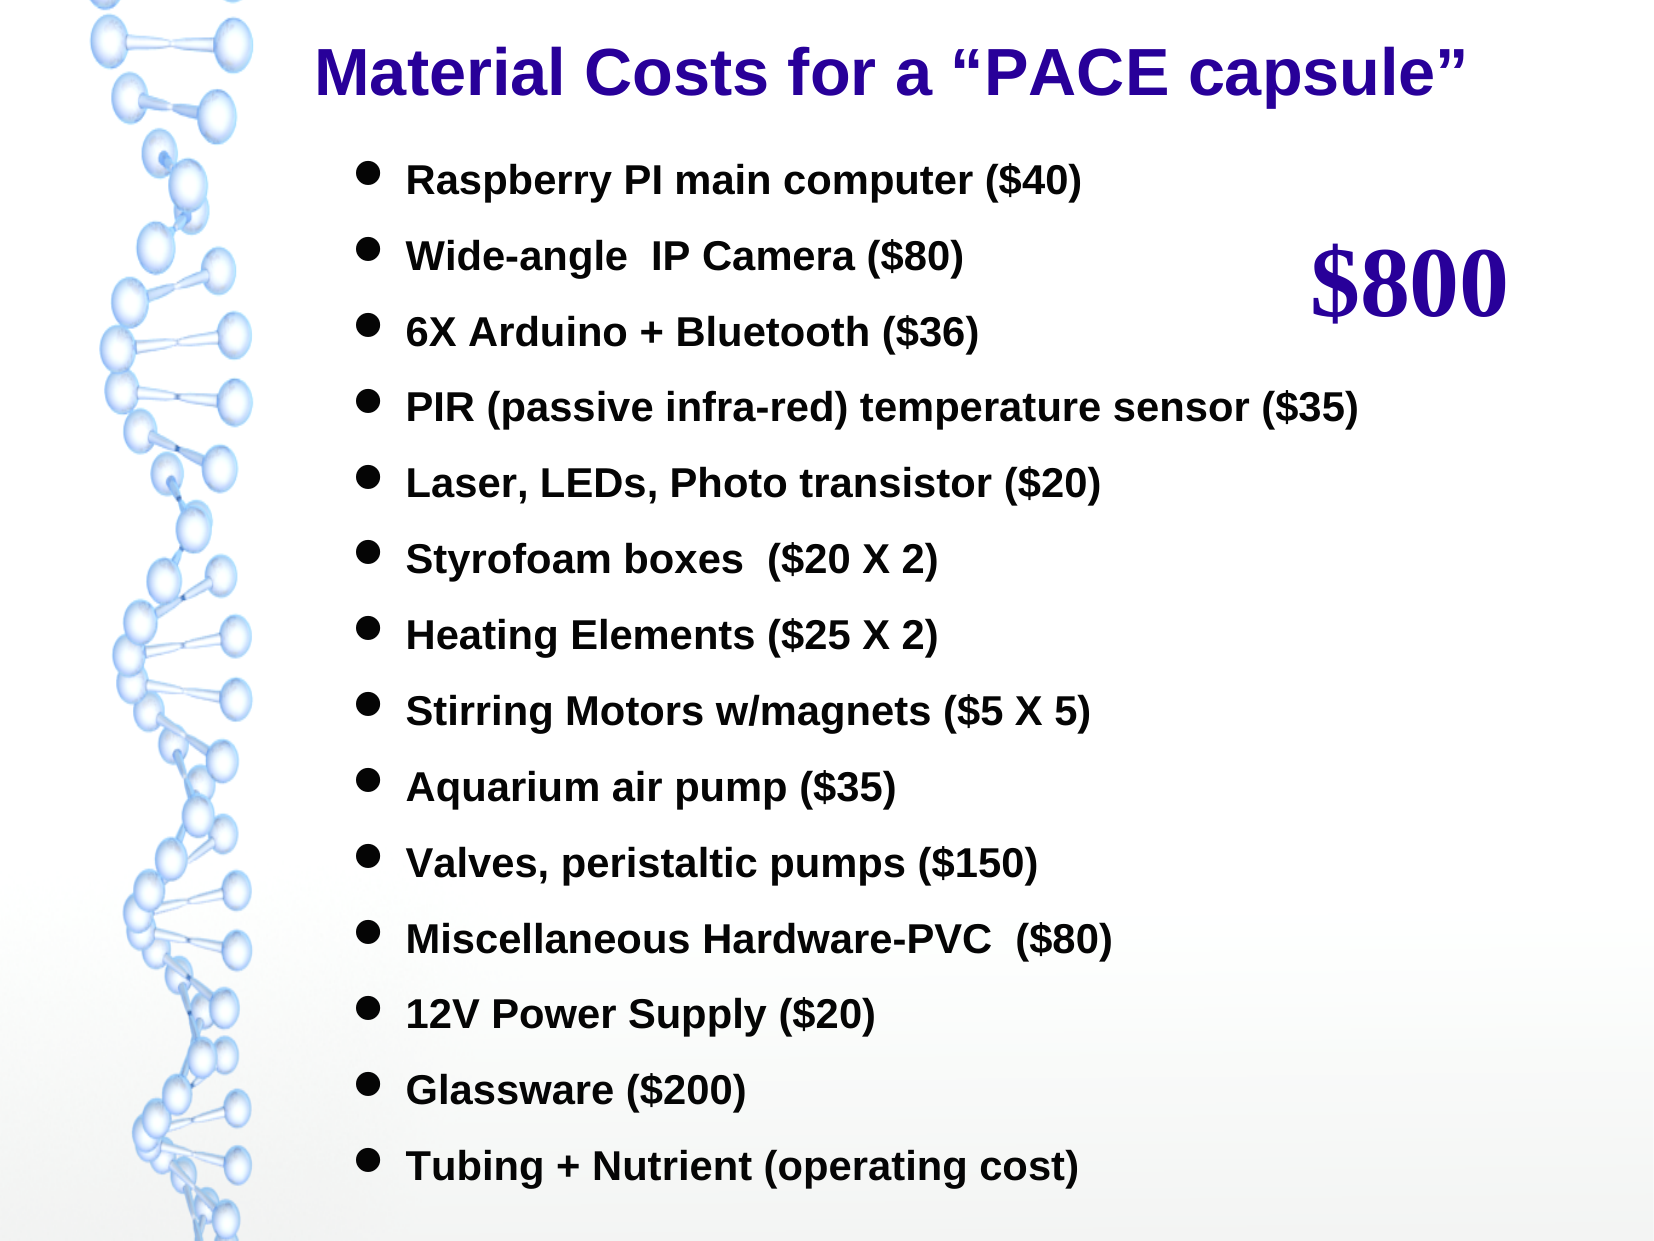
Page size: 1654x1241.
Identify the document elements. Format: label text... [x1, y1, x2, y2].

text_box $800 [1229, 202, 1591, 360]
text_box Raspberry PI main computer ($40) Wide-angle IP Camera ($80) 6X Arduino + Bluetooth ($36) PIR (passive infra-red) temperature sensor ($35) Laser, LEDs, Photo transistor ($20) Styrofoam boxes ($20 X 2) Heating Elements ($25 X 2) Stirring Motors w/magnets ($5 X 5) Aquarium air pump ($35) Valves, peristaltic pumps ($150) Miscellaneous Hardware-PVC ($80) 12V Power Supply ($20) Glassware ($200) Tubing + Nutrient (operating cost) [335, 153, 1607, 1186]
picture [0, 0, 1654, 1241]
text_box Material Costs for a “PACE capsule” [299, 15, 1486, 128]
